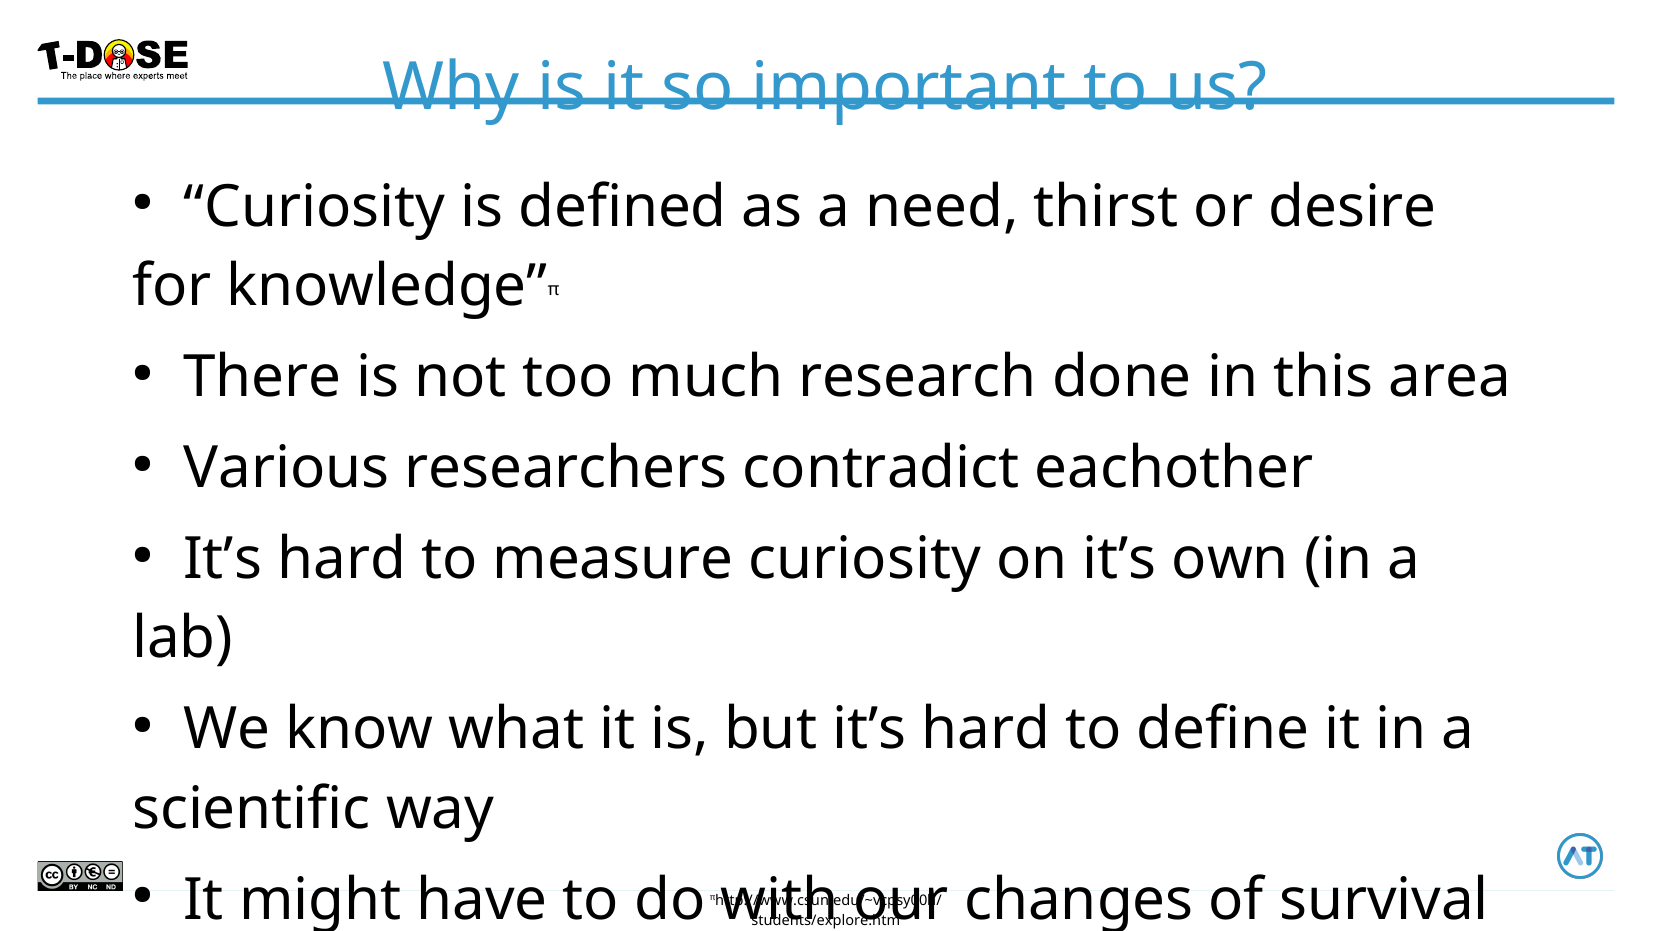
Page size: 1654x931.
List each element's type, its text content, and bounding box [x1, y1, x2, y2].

picture [37, 861, 123, 891]
text_box πhttp://www.csun.edu/~vcpsy00h/students/explore.htm [694, 902, 958, 918]
picture [1557, 833, 1603, 879]
text_box Why is it so important to us? [37, 38, 1615, 106]
text_box “Curiosity is defined as a need, thirst or desire for knowledge”π There is not too much research done in this area Various researchers contradict eachother It’s hard to measure curiosity on it’s own (in a lab) We know what it is, but it’s hard to define it in a scientific way It might have to do with our changes of survival (because of adaptation skills) [132, 163, 1520, 601]
